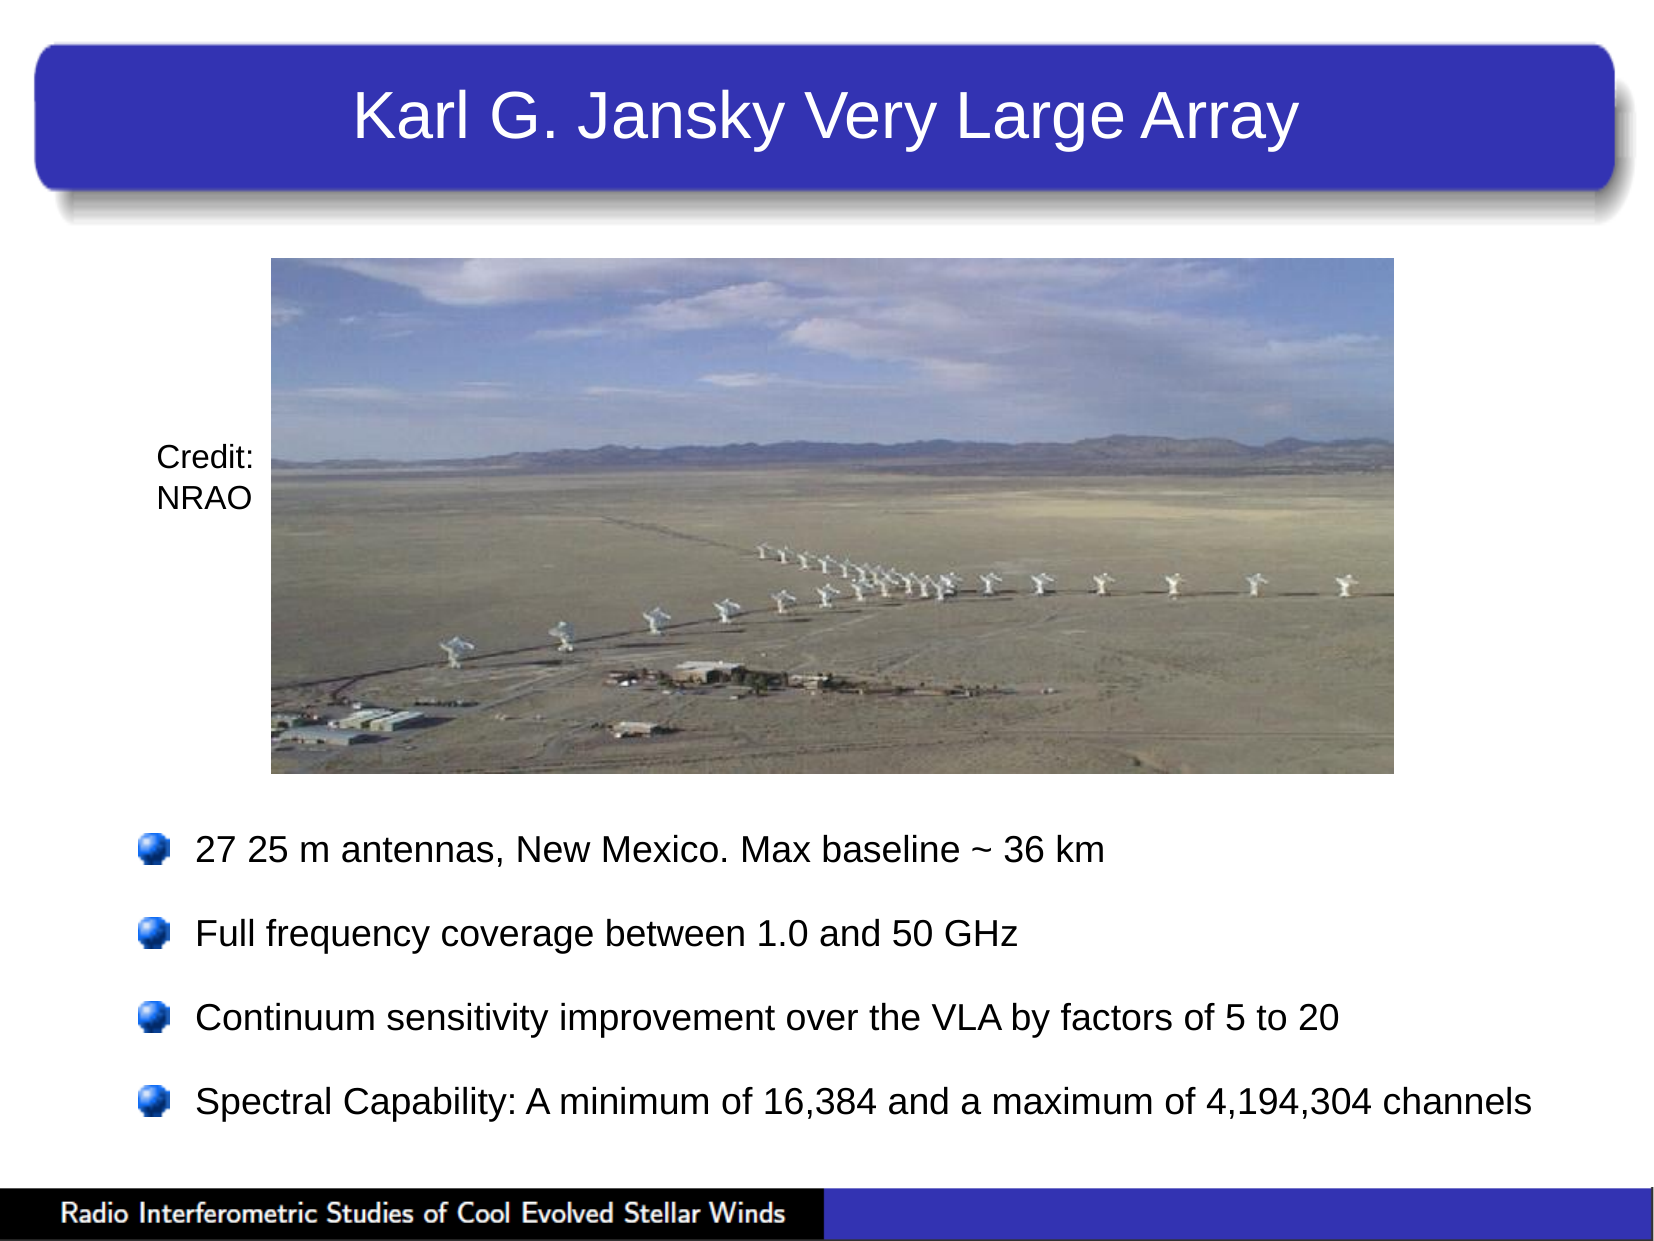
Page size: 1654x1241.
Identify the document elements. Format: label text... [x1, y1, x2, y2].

text_box Credit: NRAO [141, 431, 290, 550]
picture [0, 1187, 1654, 1241]
picture [23, 29, 1648, 237]
text_box Karl G. Jansky Very Large Array [59, 70, 1595, 189]
text_box 27 25 m antennas, New Mexico. Max baseline ~ 36 km Full frequency coverage between 1.0 and 50 GHz Continuum sensitivity improvement over the VLA by factors of 5 to 20 Spectral Capability: A minimum of 16,384 and a maximum of 4,194,304 channels [88, 820, 1565, 1158]
picture [271, 258, 1394, 774]
